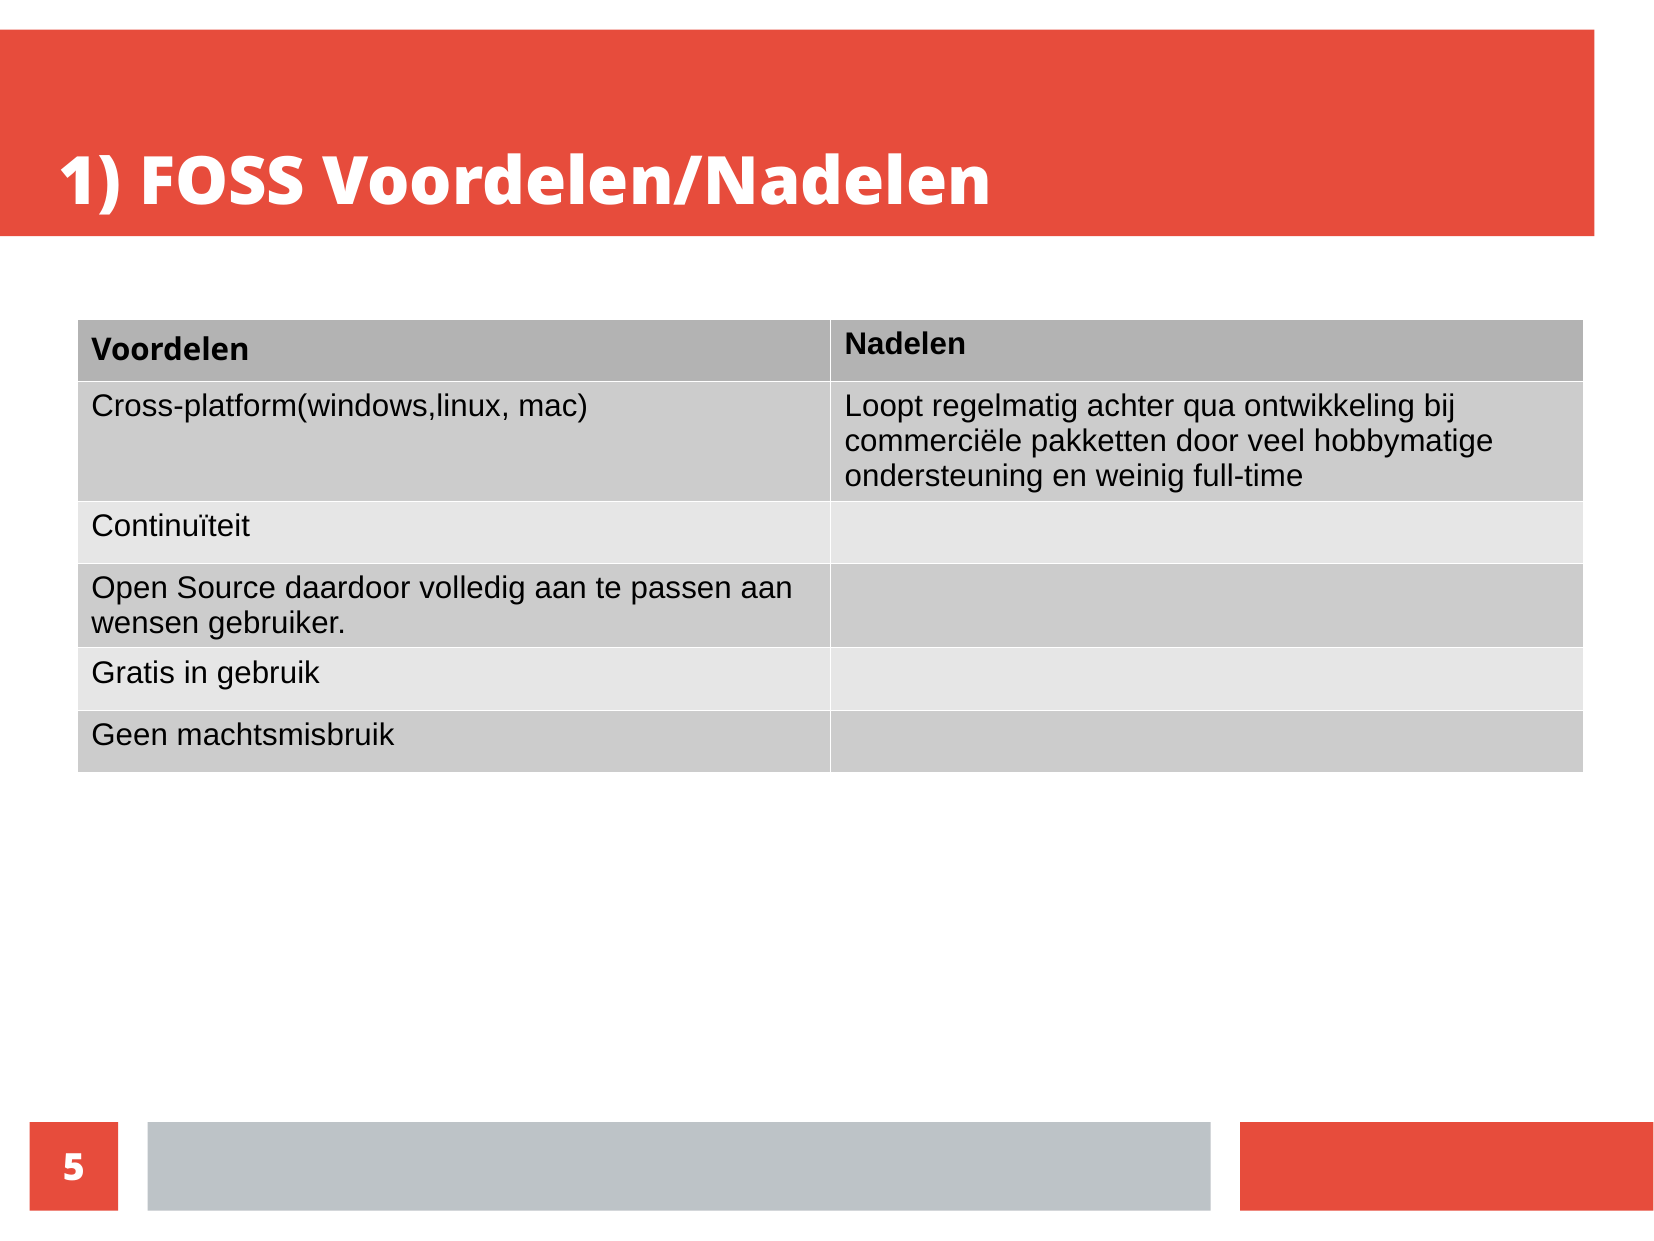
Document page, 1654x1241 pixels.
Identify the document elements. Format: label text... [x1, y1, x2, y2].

table_cell Gratis in gebruik [78, 648, 830, 710]
table_cell Continuïteit [78, 502, 830, 563]
table_cell [831, 502, 1583, 563]
table_cell [831, 648, 1583, 710]
title 1) FOSS Voordelen/Nadelen [59, 59, 1595, 225]
table_cell Open Source daardoor volledig aan te passen aan wensen gebruiker. [78, 564, 830, 647]
table_cell Loopt regelmatig achter qua ontwikkeling bij commerciële pakketten door veel hobbymatige ondersteuning en weinig full-time [831, 382, 1583, 501]
table_header Voordelen [78, 320, 830, 381]
table_cell Geen machtsmisbruik [78, 711, 830, 772]
table_header Nadelen [831, 320, 1583, 381]
table_cell [831, 711, 1583, 772]
table_cell [831, 564, 1583, 647]
table_cell Cross-platform(windows,linux, mac) [78, 382, 830, 501]
